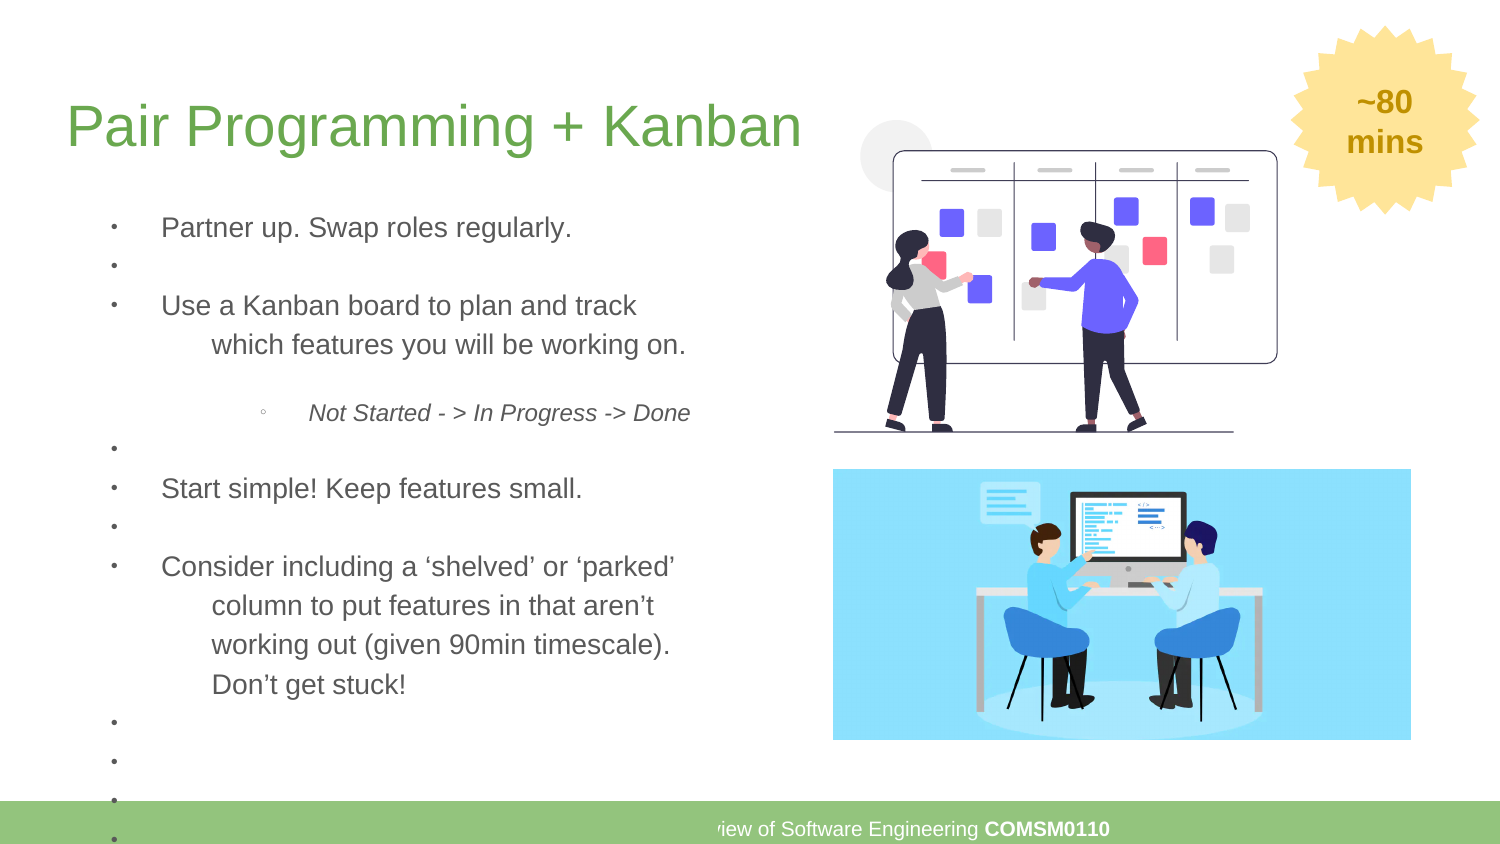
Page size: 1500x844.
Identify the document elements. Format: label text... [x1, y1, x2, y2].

picture [833, 120, 1278, 433]
title Pair Programming + Kanban [51, 72, 1308, 167]
list Partner up. Swap roles regularly. Use a Kanban board to plan and track which features you will be working on. Not Started - > In Progress -> Done Start simple! Keep features small. Consider including a ‘shelved’ or ‘parked’ column to put features in that aren’t working out (given 90min timescale). Don’t get stuck! [51, 189, 708, 750]
text_box ~80 mins [1290, 25, 1480, 215]
picture [833, 469, 1411, 740]
